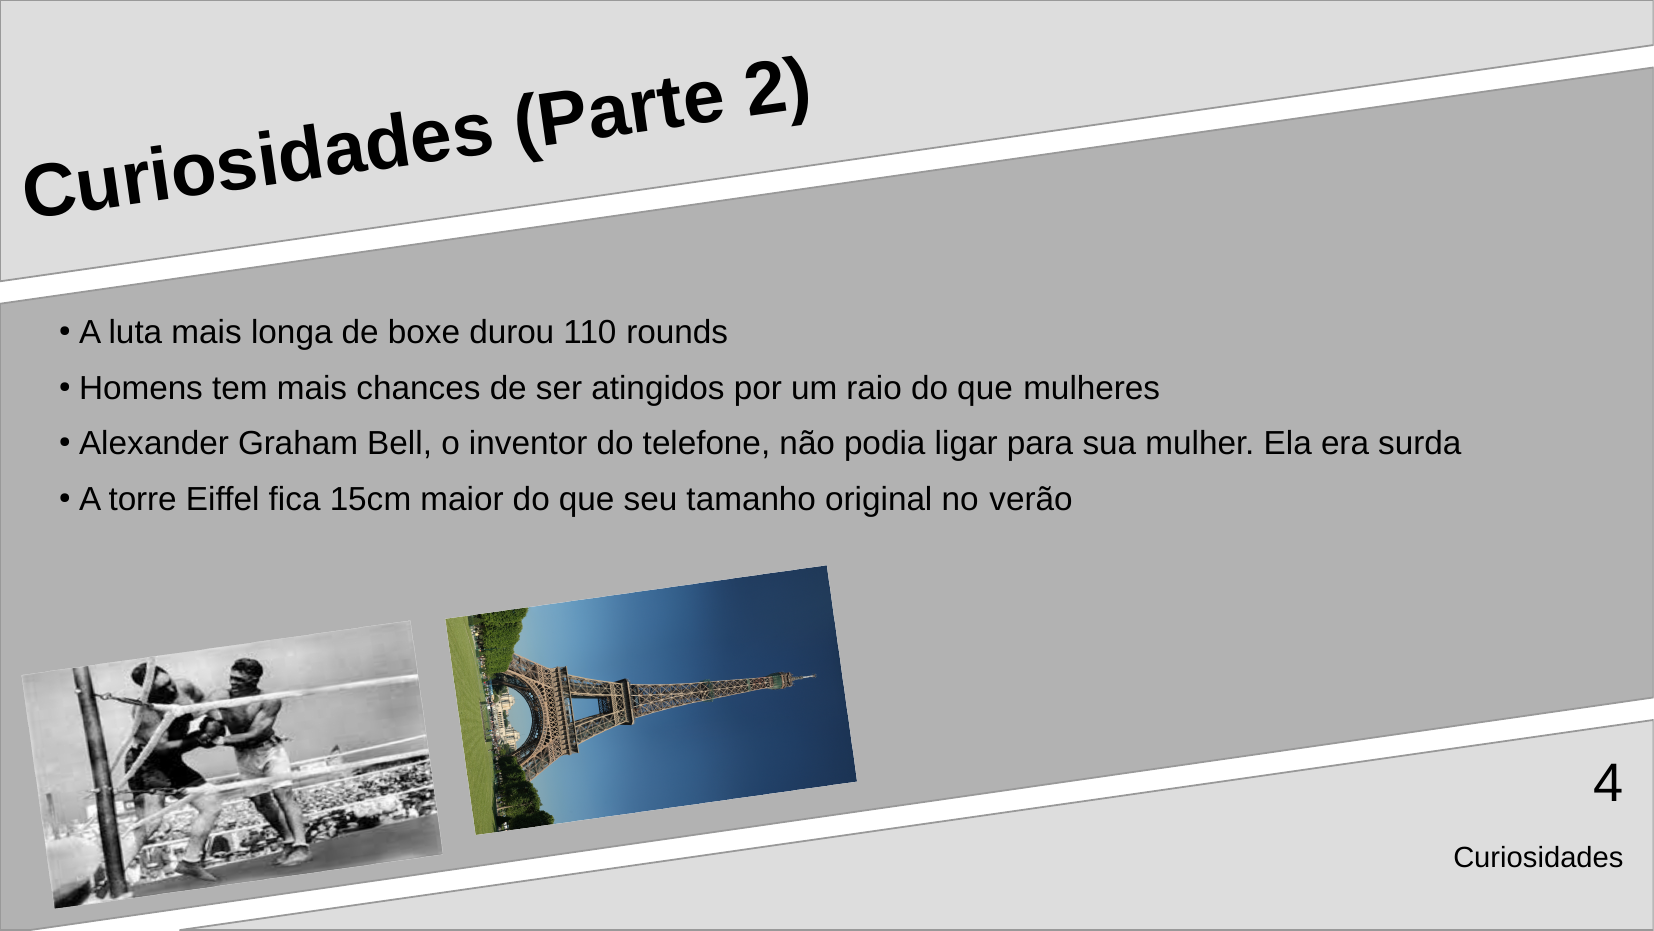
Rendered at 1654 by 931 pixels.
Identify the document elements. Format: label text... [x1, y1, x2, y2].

list A luta mais longa de boxe durou 110 rounds Homens tem mais chances de ser atingidos por um raio do que mulheres Alexander Graham Bell, o inventor do telefone, não podia ligar para sua mulher. Ela era surda A torre Eiffel fica 15cm maior do que seu tamanho original no verão [59, 295, 1506, 532]
picture [21, 620, 443, 909]
picture [445, 566, 857, 835]
title Curiosidades (Parte 2) [11, 0, 1496, 272]
